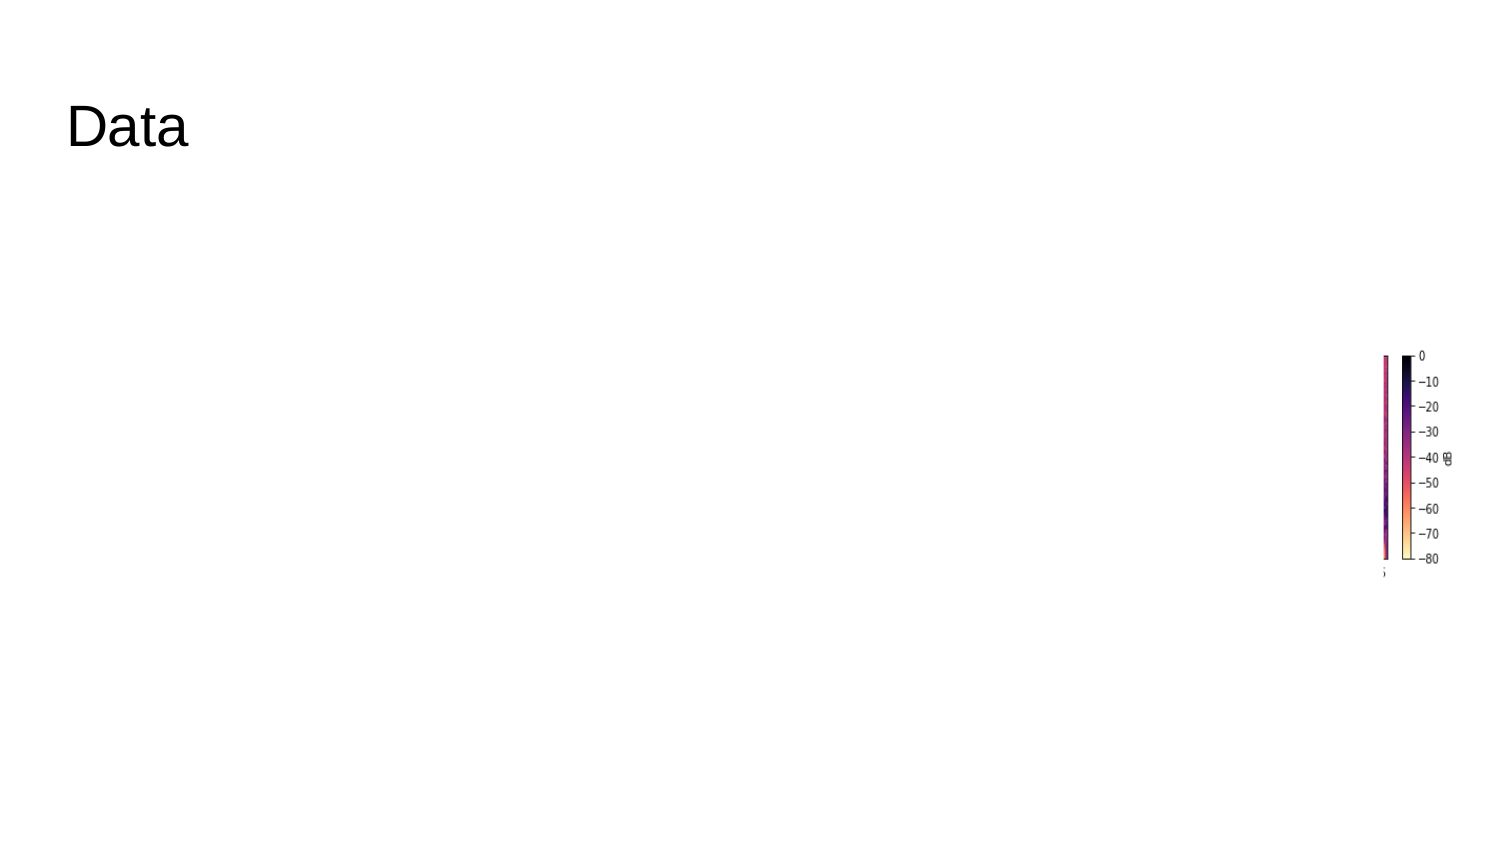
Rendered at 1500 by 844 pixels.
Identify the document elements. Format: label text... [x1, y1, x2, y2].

title Data [51, 72, 1449, 167]
picture [1383, 342, 1462, 606]
